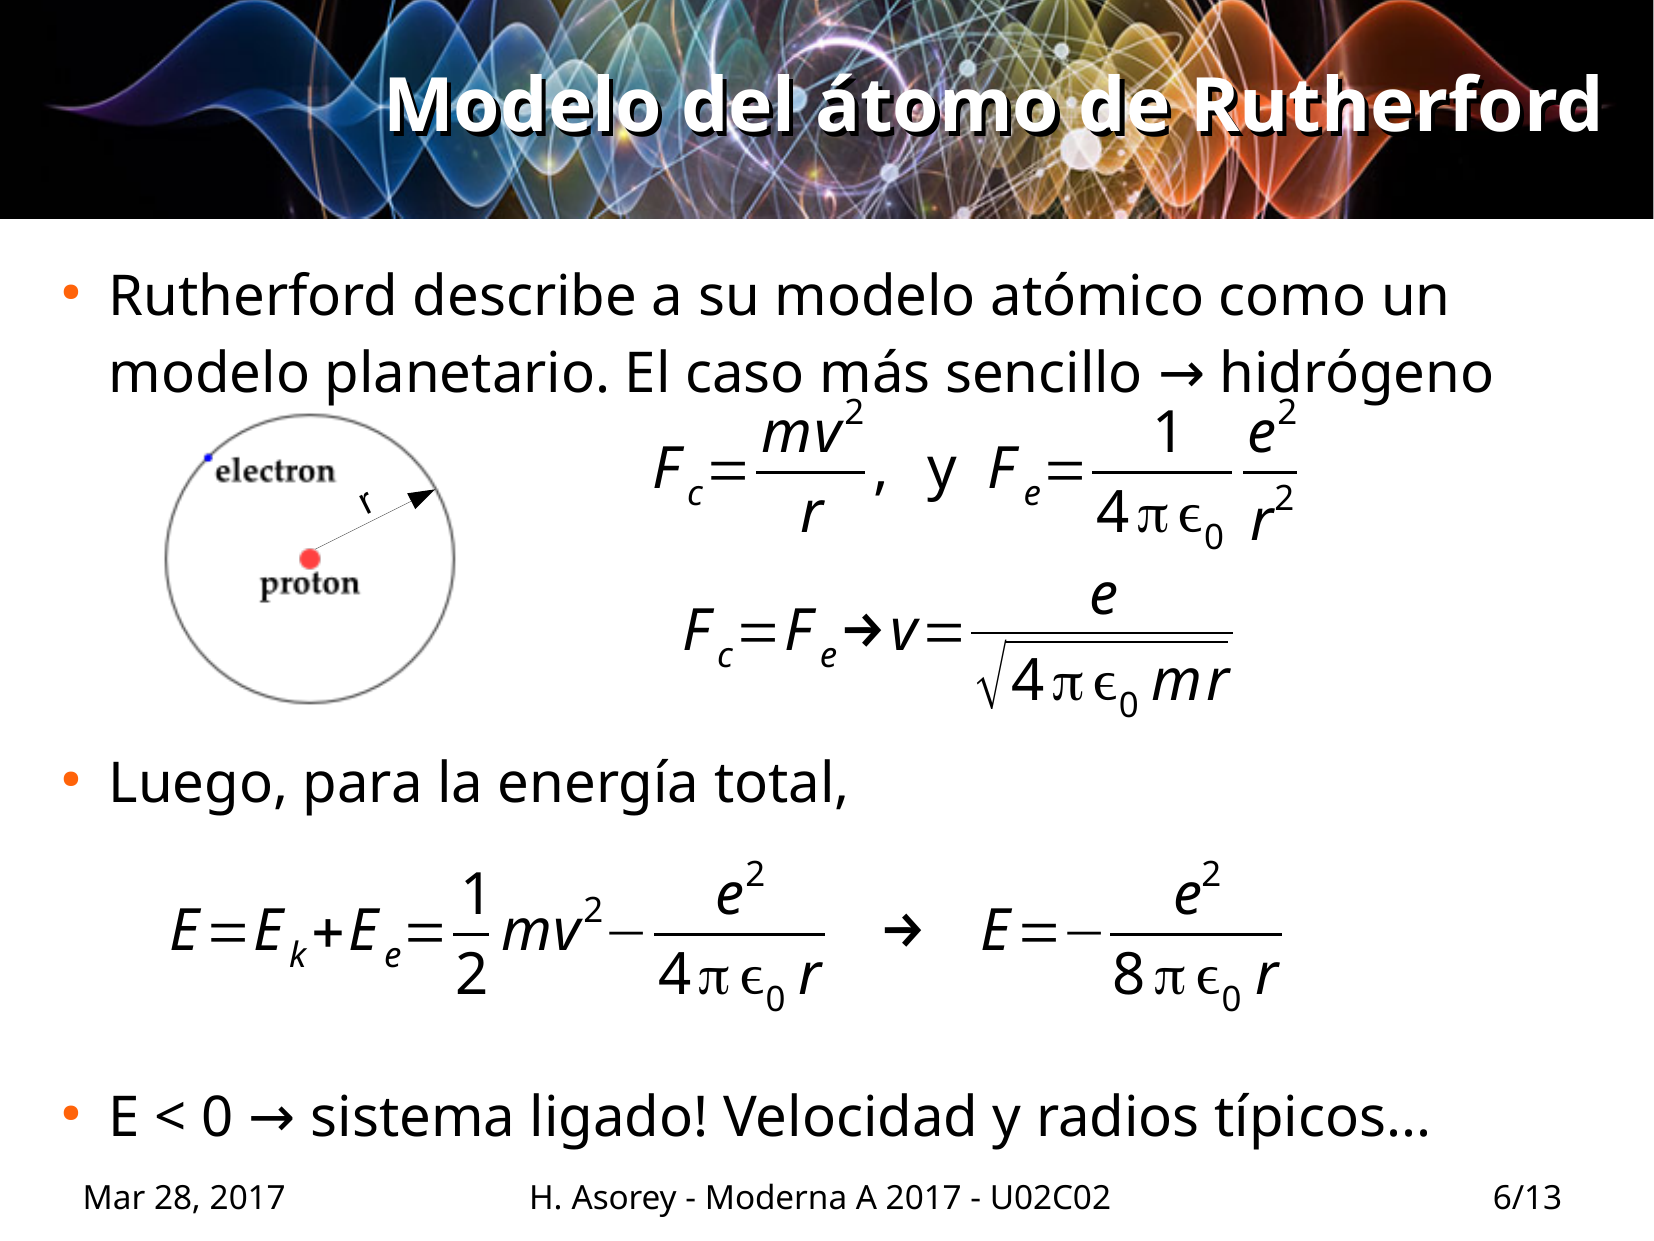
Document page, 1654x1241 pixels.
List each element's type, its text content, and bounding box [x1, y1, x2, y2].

chart [645, 390, 1307, 726]
picture [0, 0, 1654, 219]
picture [155, 404, 466, 715]
chart [161, 851, 1291, 1021]
title Modelo del átomo de Rutherford [45, 15, 1606, 191]
list Rutherford describe a su modelo atómico como un modelo planetario. El caso más sencillo → hidrógeno Luego, para la energía total, E < 0 → sistema ligado! Velocidad y radios típicos... [45, 255, 1606, 1156]
